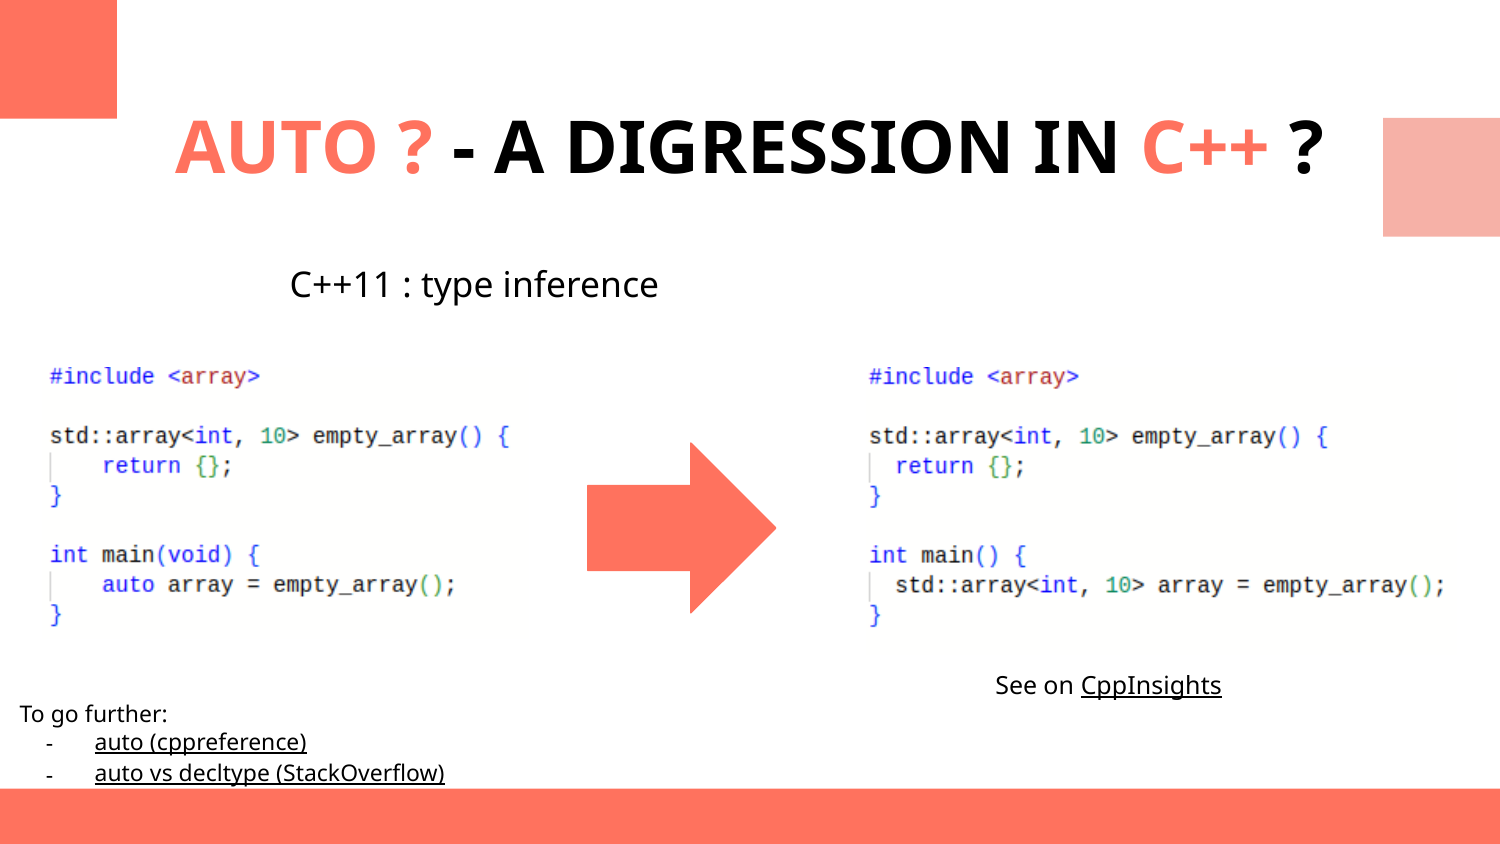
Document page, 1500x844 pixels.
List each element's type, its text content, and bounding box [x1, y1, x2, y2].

picture [42, 367, 529, 639]
text_box To go further: auto (cppreference) auto vs decltype (StackOverflow) [4, 684, 499, 788]
title AUTO ? - A DIGRESSION IN C++ ? [97, 107, 1402, 181]
text_box [587, 443, 776, 613]
text_box See on CppInsights [980, 655, 1343, 711]
picture [866, 367, 1457, 655]
text_box C++11 : type inference [274, 247, 1226, 321]
